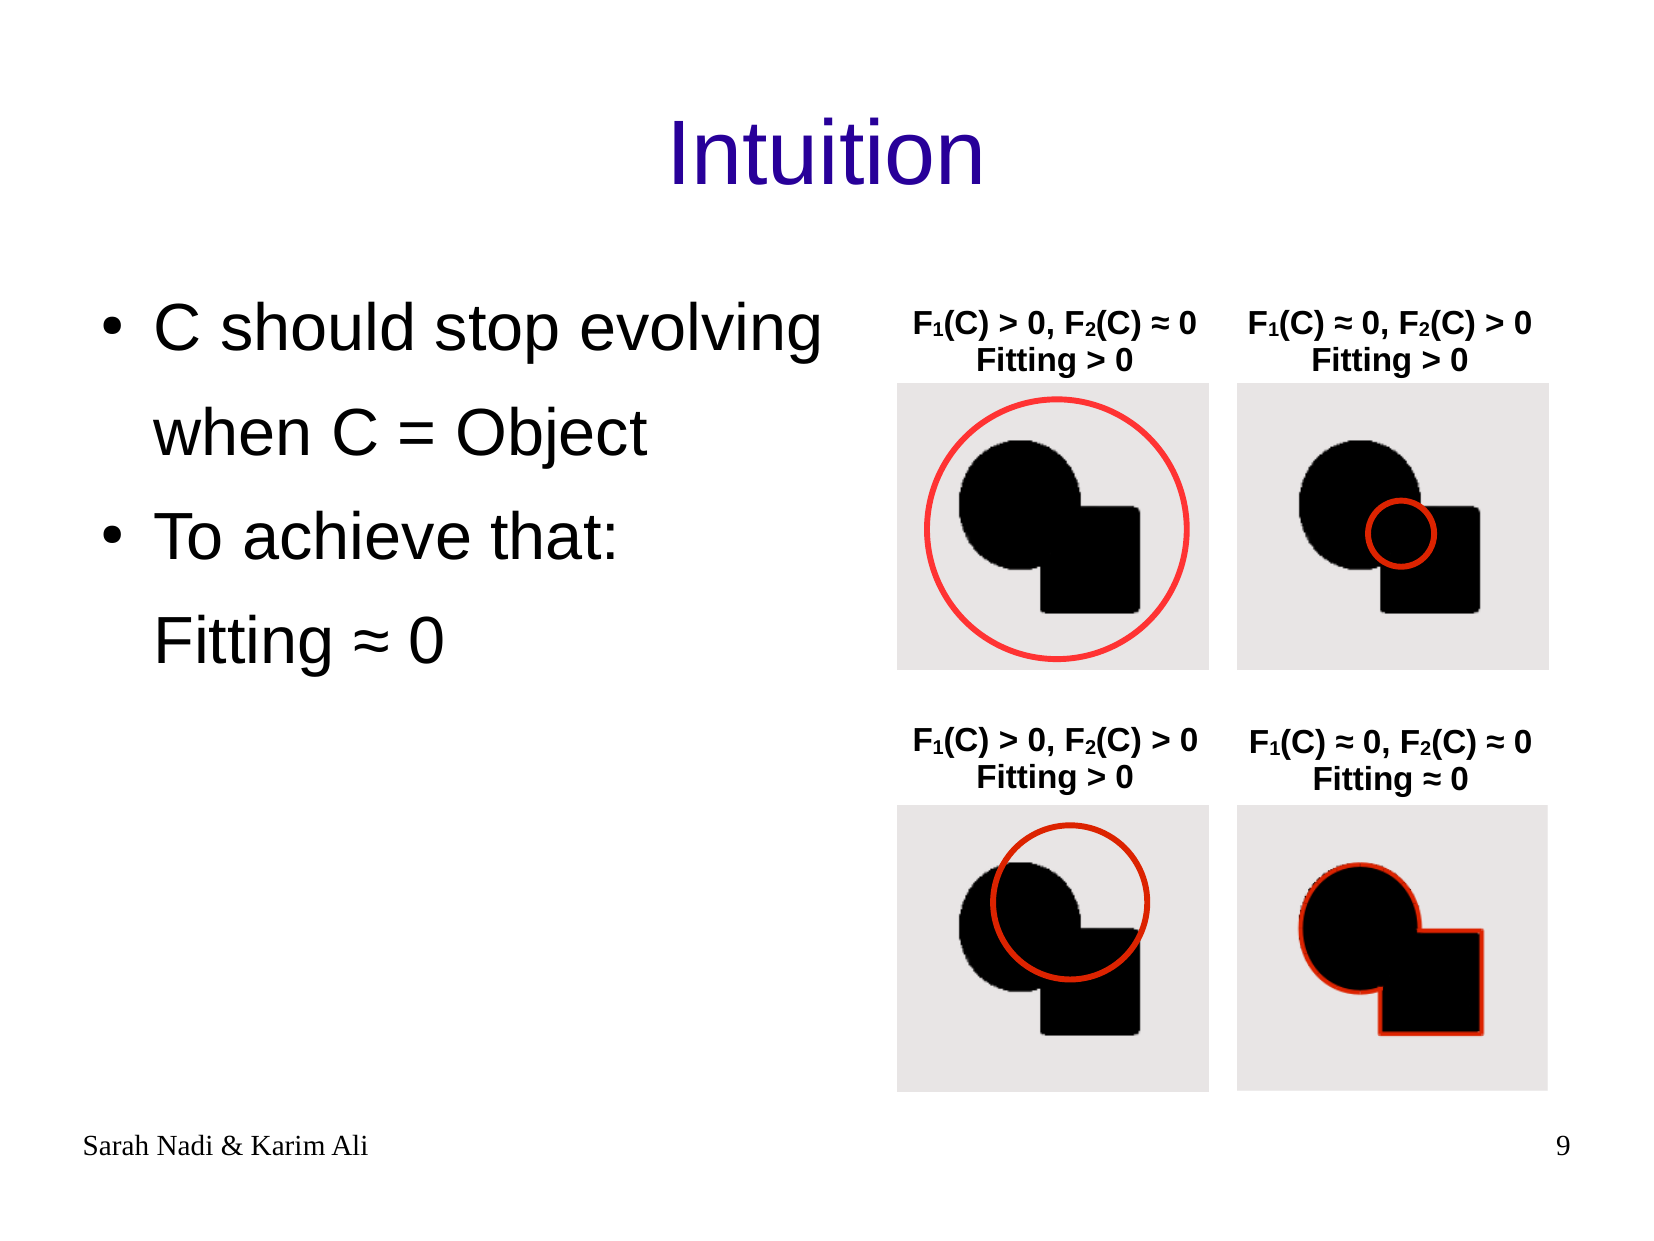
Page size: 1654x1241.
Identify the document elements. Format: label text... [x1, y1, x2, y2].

text_box F1(C) > 0, F2(C) ≈ 0 Fitting > 0 [897, 296, 1213, 397]
list C should stop evolving when C = Object To achieve that: Fitting ≈ 0 [82, 290, 1571, 1109]
text_box F1(C) ≈ 0, F2(C) ≈ 0 Fitting ≈ 0 [1234, 716, 1549, 816]
text_box F1(C) ≈ 0, F2(C) > 0 Fitting > 0 [1233, 296, 1549, 397]
picture [930, 403, 1183, 656]
text_box F1(C) > 0, F2(C) > 0 Fitting > 0 [897, 714, 1214, 814]
picture [897, 397, 1209, 670]
picture [1237, 397, 1549, 670]
picture [1237, 816, 1549, 1092]
picture [897, 814, 1209, 1092]
title Intuition [82, 49, 1571, 257]
